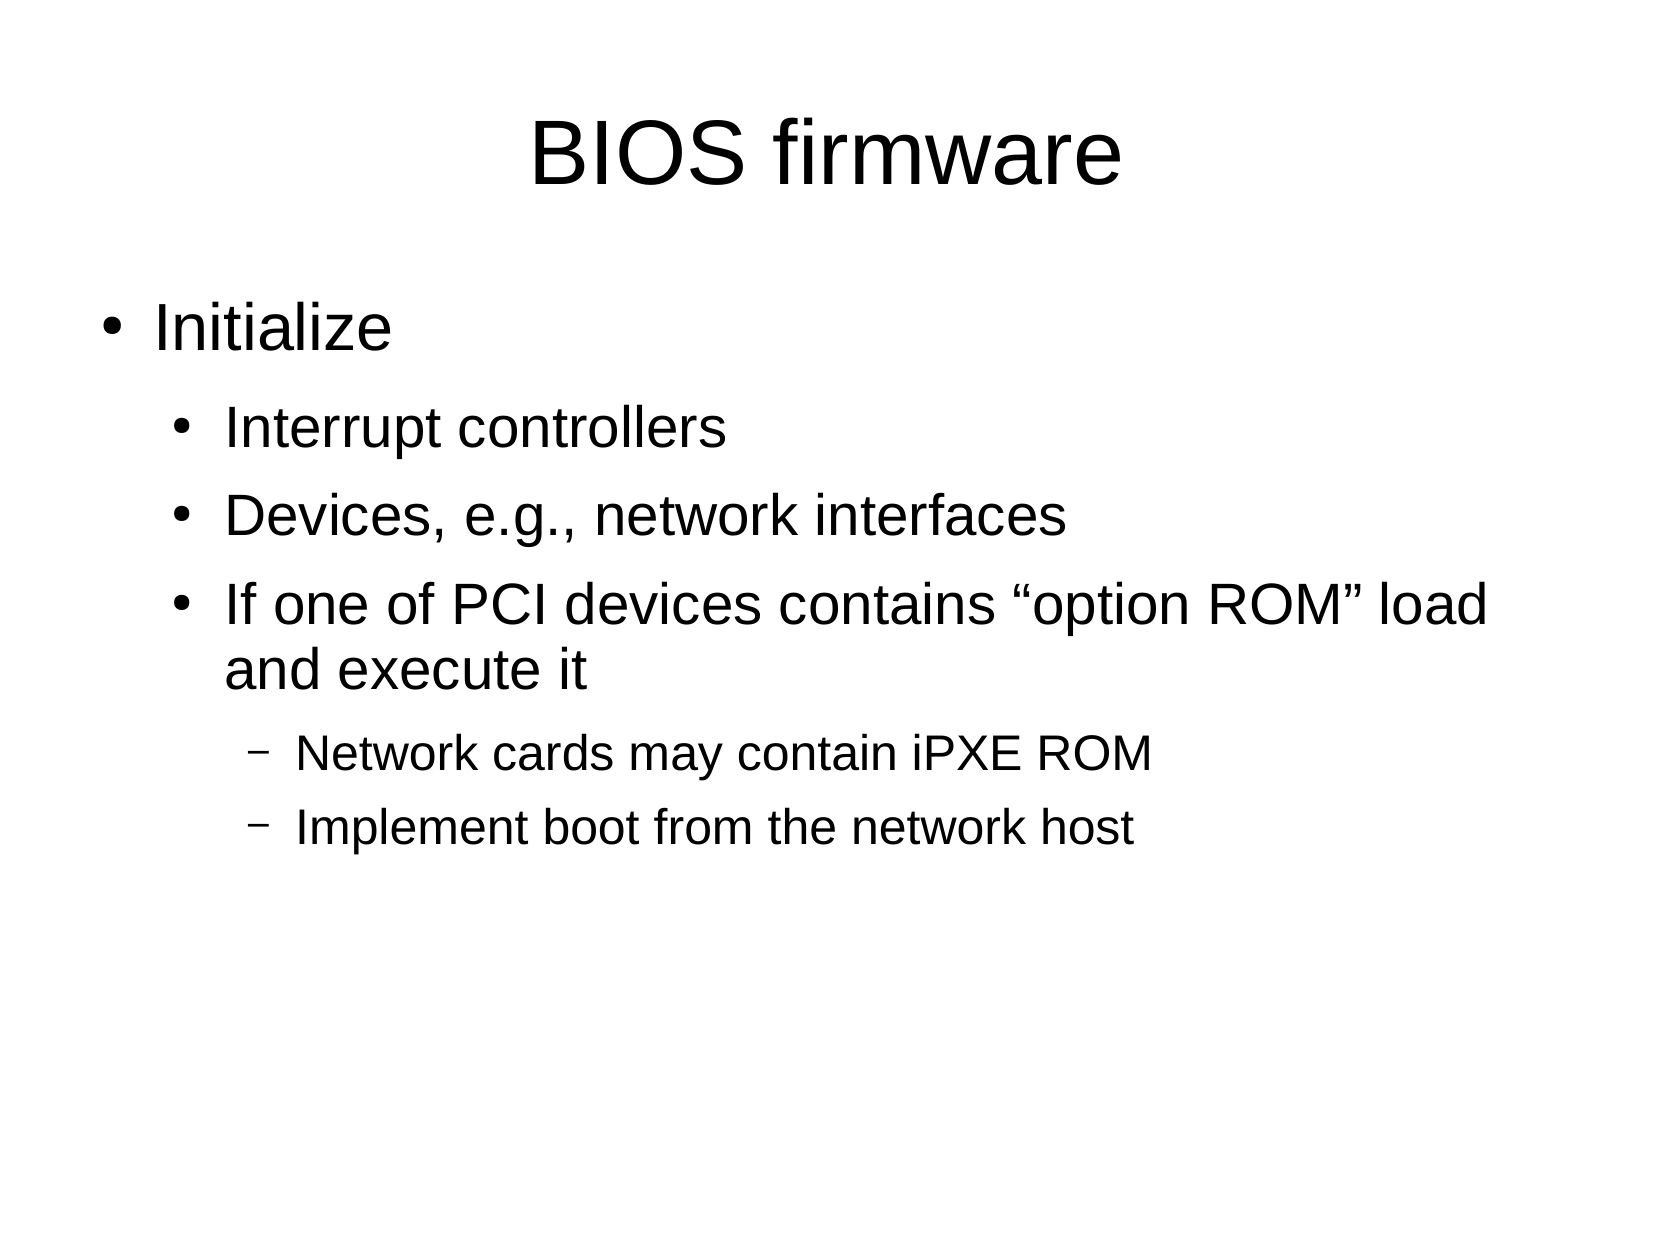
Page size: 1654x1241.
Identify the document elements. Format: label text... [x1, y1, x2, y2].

list Initialize Interrupt controllers Devices, e.g., network interfaces If one of PCI devices contains “option ROM” load and execute it Network cards may contain iPXE ROM Implement boot from the network host [82, 290, 1571, 1010]
title BIOS firmware [82, 49, 1571, 257]
